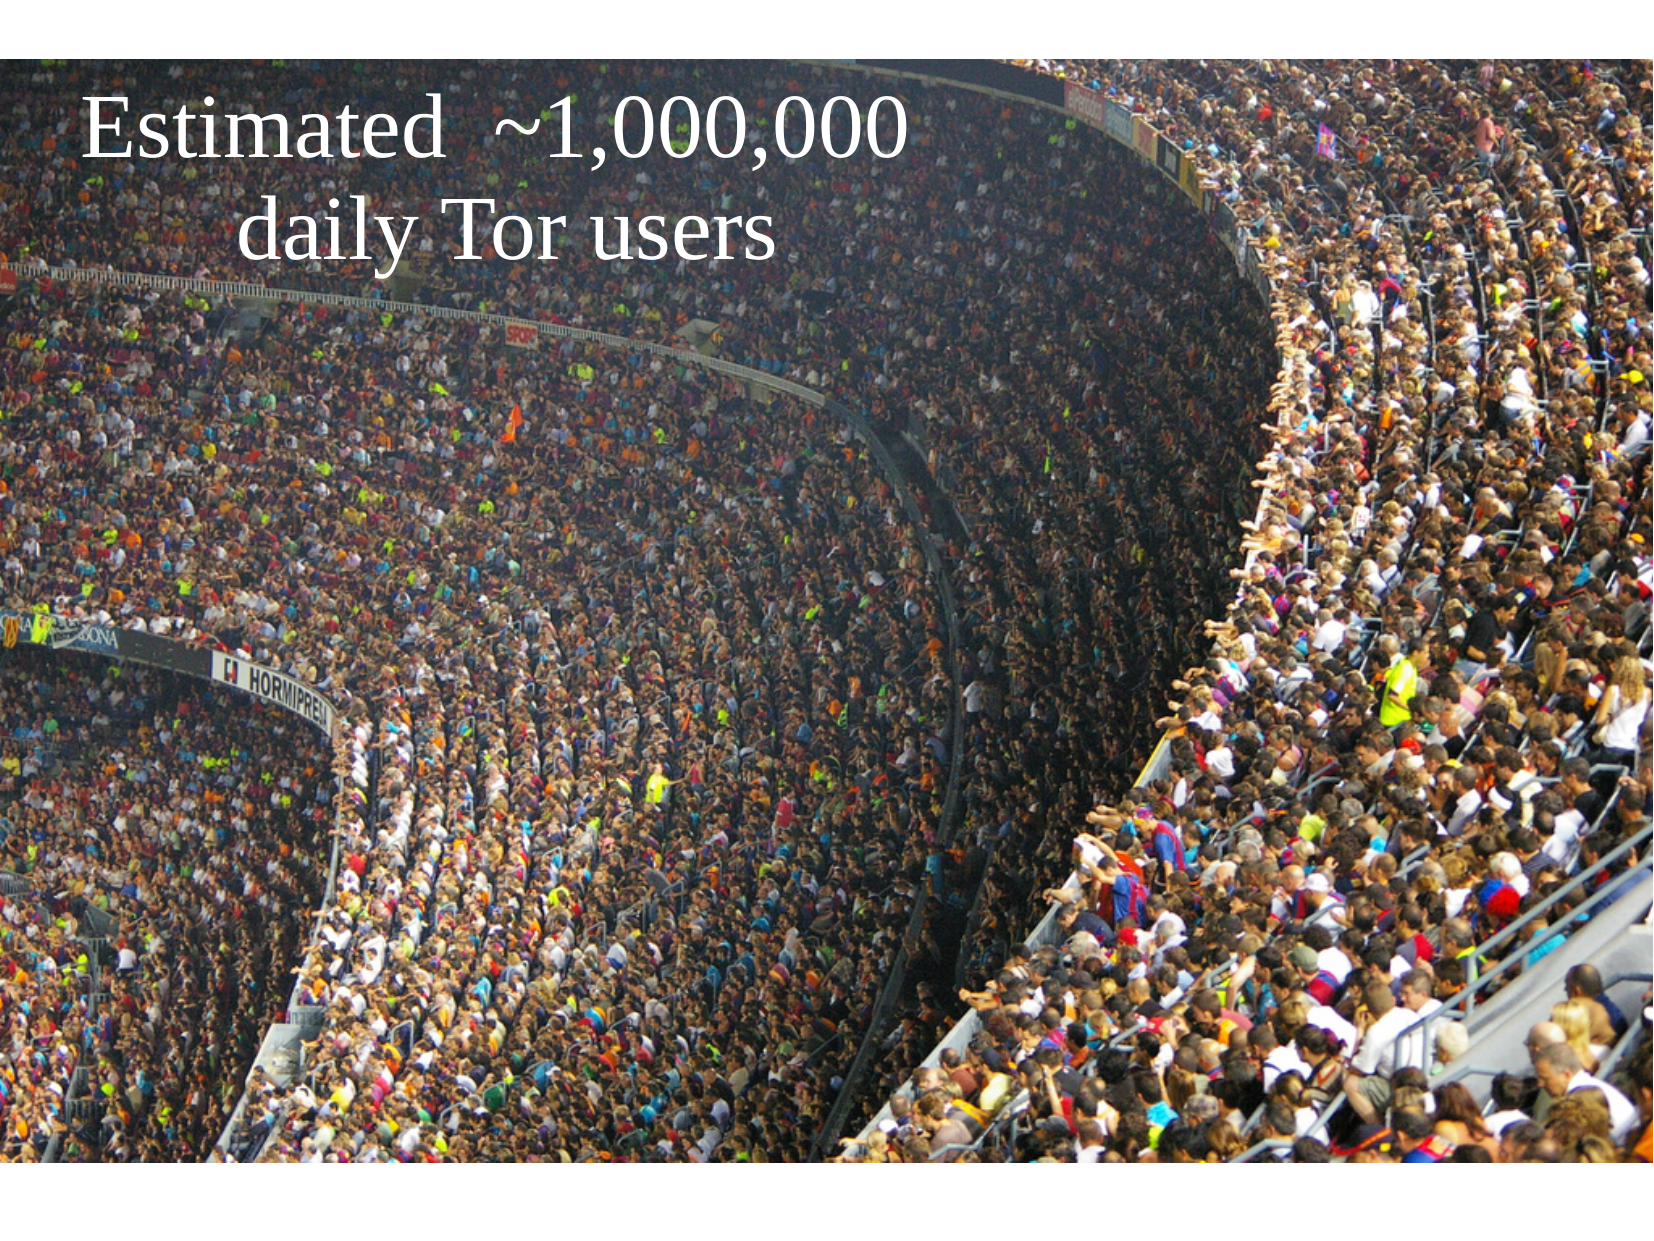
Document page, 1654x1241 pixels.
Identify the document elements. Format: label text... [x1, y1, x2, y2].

picture [0, 59, 1653, 1163]
title Estimated ~1,000,000 daily Tor users [27, 75, 965, 280]
